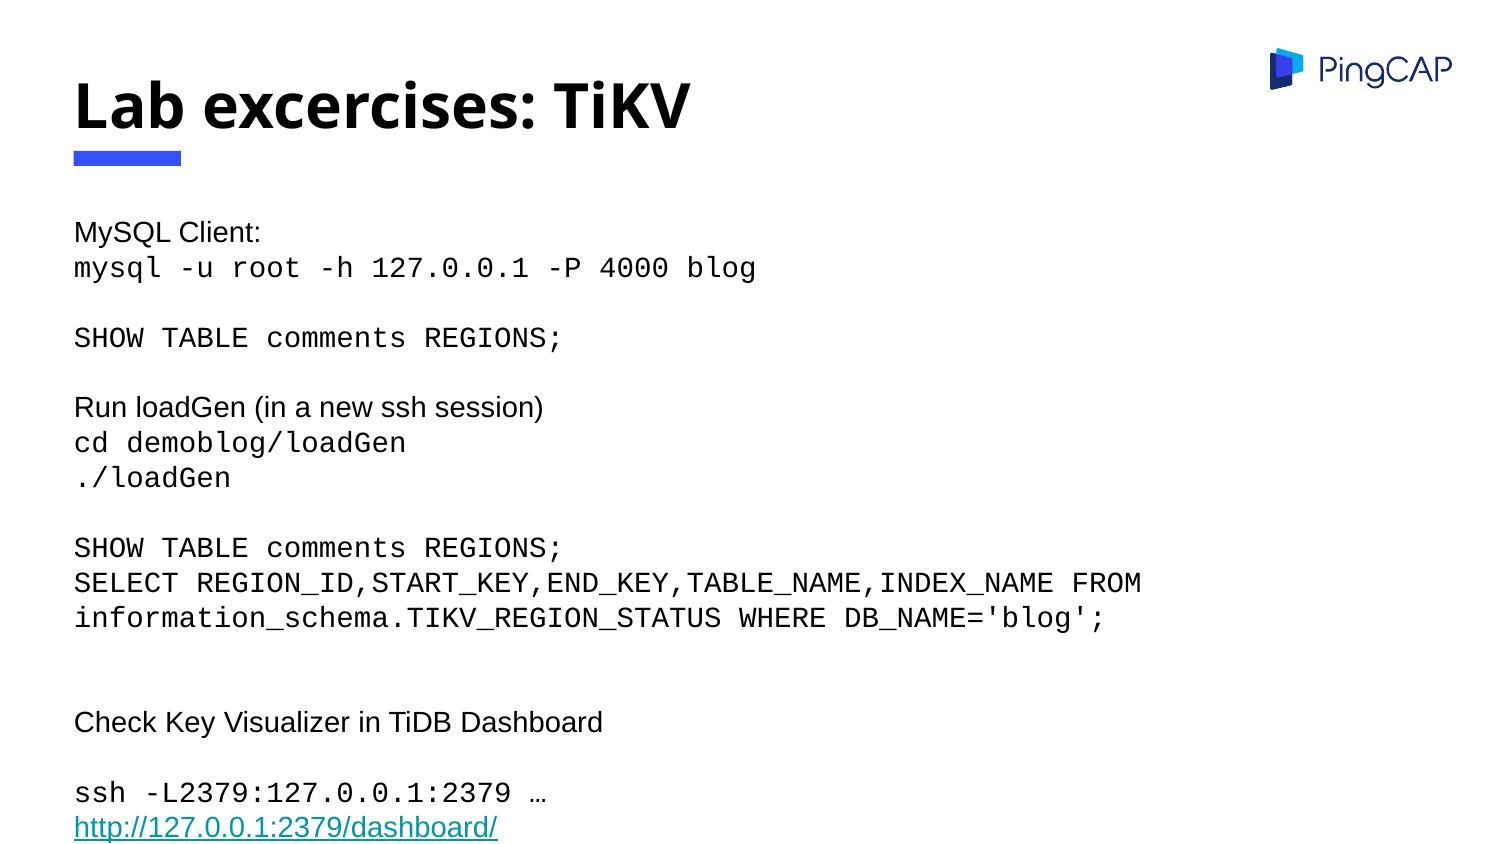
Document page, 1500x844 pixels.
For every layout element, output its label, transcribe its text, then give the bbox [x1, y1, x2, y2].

text_box [73, 150, 181, 166]
text_box Lab excercises: TiKV [58, 50, 925, 151]
picture [1270, 48, 1452, 90]
text_box MySQL Client: mysql -u root -h 127.0.0.1 -P 4000 blog SHOW TABLE comments REGIONS; Run loadGen (in a new ssh session) cd demoblog/loadGen ./loadGen SHOW TABLE comments REGIONS; SELECT REGION_ID,START_KEY,END_KEY,TABLE_NAME,INDEX_NAME FROM information_schema.TIKV_REGION_STATUS WHERE DB_NAME='blog'; Check Key Visualizer in TiDB Dashboard ssh -L2379:127.0.0.1:2379 … http://127.0.0.1:2379/dashboard/ [58, 198, 1226, 775]
